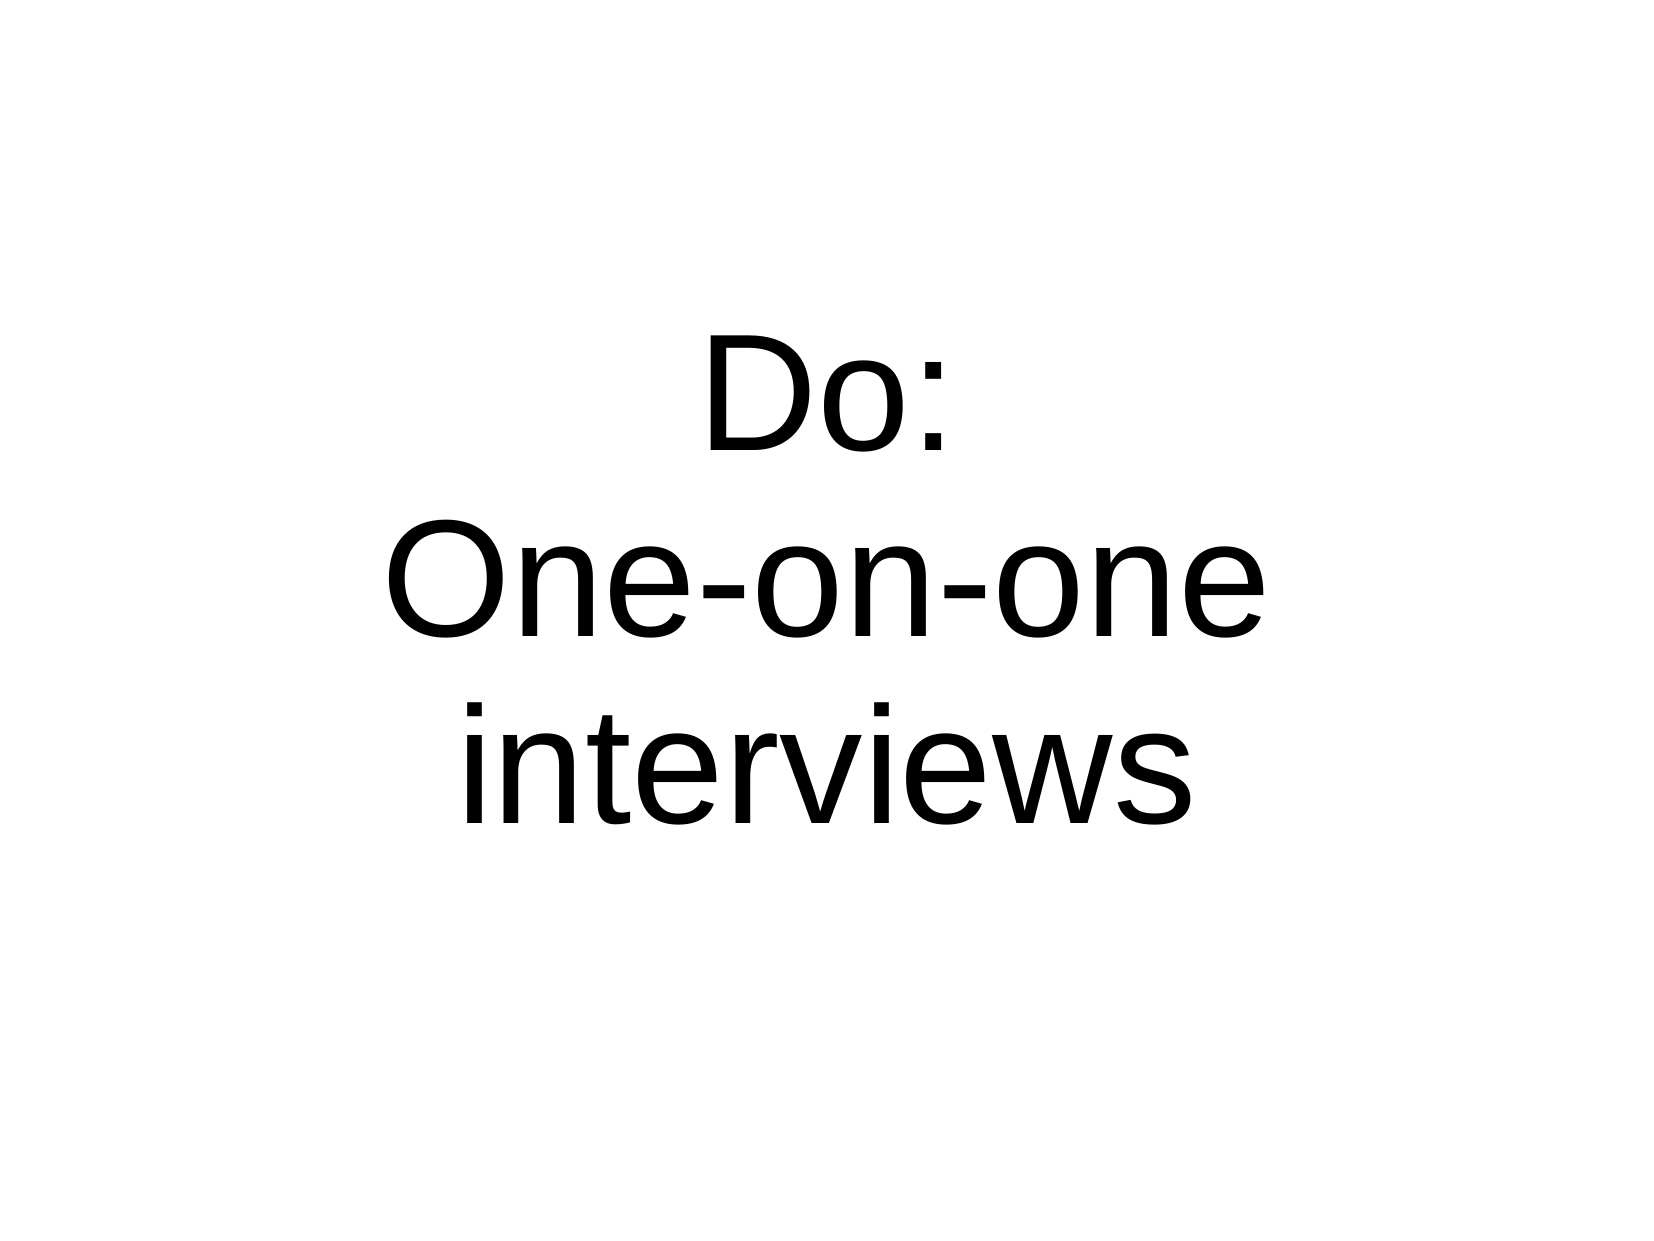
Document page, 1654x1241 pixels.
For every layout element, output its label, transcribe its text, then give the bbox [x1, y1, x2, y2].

subtitle Do: One-on-one interviews [82, 49, 1571, 1109]
